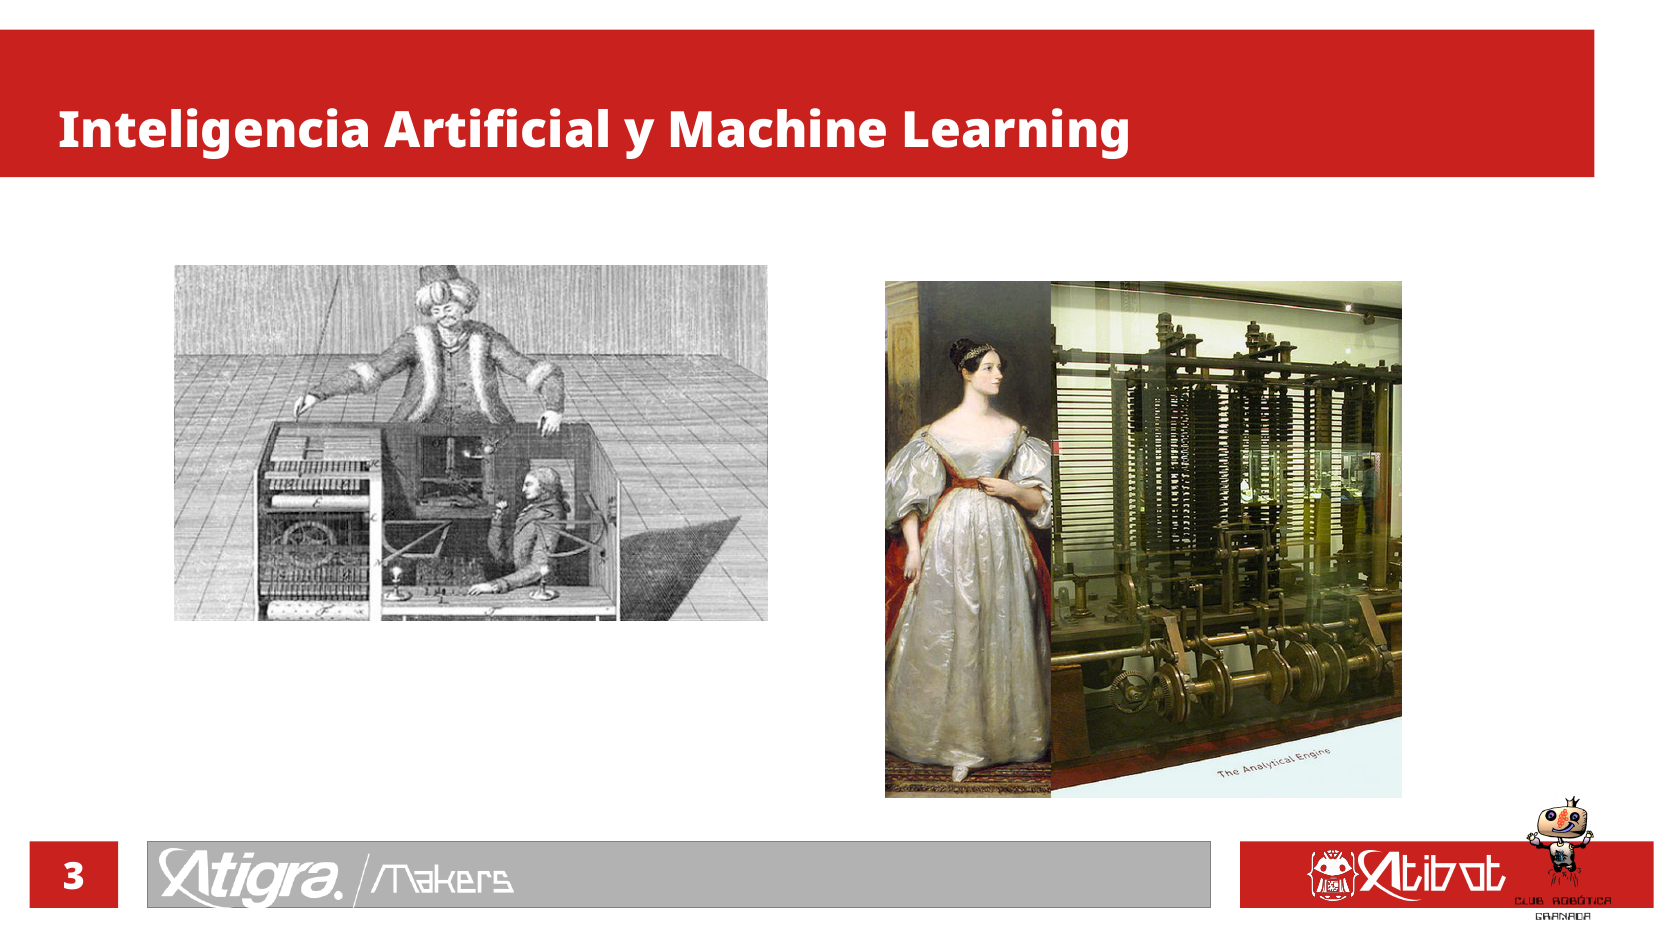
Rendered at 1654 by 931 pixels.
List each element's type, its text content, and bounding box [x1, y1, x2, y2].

picture [159, 848, 514, 910]
picture [1510, 785, 1616, 931]
title Inteligencia Artificial y Machine Learning [59, 44, 1595, 163]
picture [885, 281, 1402, 798]
picture [174, 265, 768, 621]
picture [1307, 850, 1506, 901]
